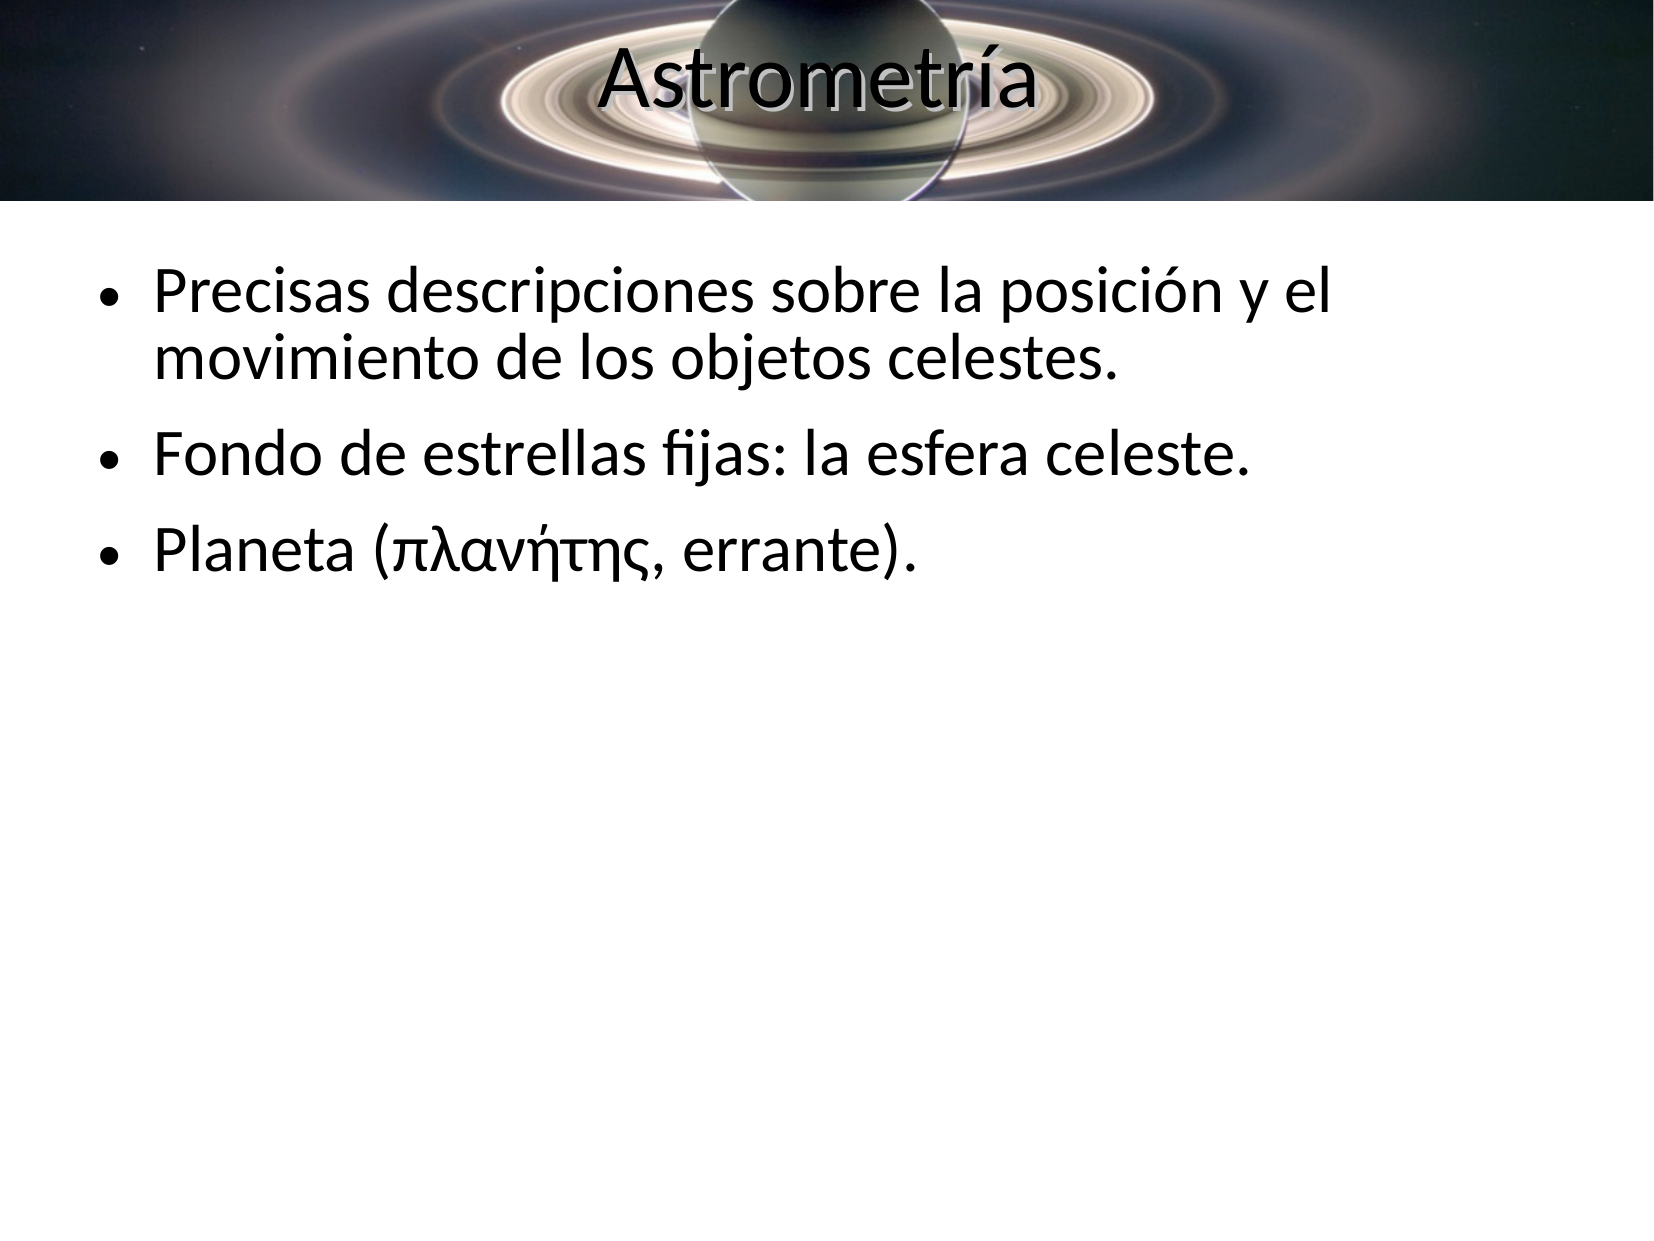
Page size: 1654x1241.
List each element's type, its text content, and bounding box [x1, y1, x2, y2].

title Astrometría [75, 19, 1564, 151]
picture [0, 0, 1654, 201]
list Precisas descripciones sobre la posición y el movimiento de los objetos celestes. Fondo de estrellas fijas: la esfera celeste. Planeta (πλανήτης, errante). [82, 255, 1571, 1156]
